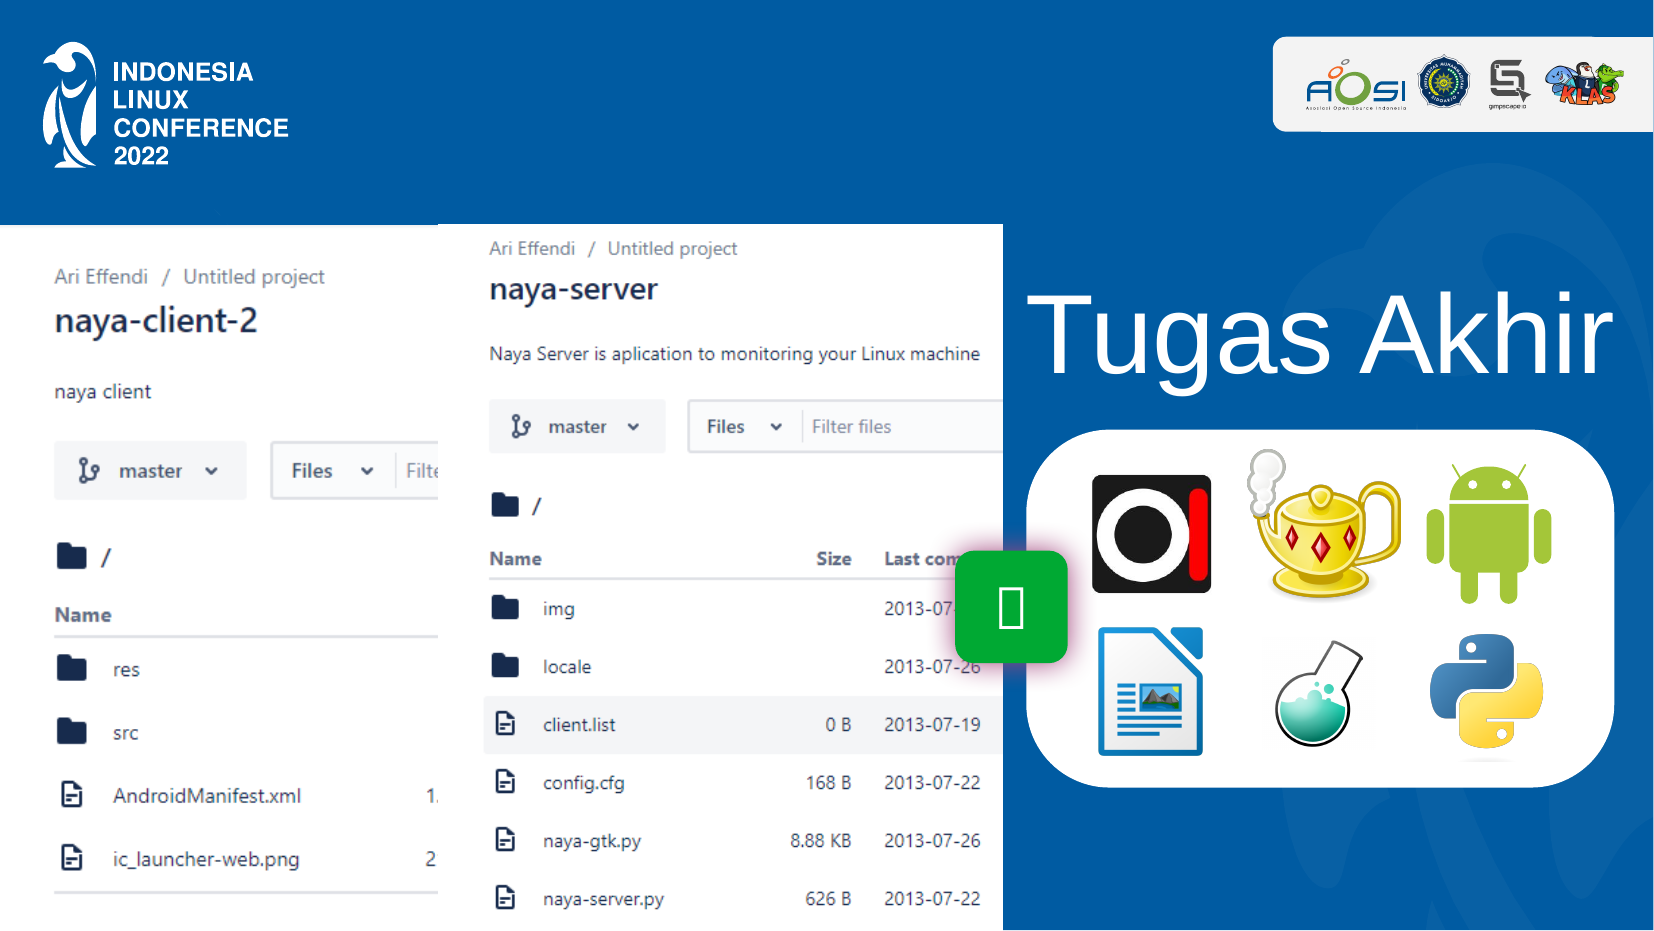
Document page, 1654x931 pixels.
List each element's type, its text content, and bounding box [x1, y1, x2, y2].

picture [1006, 449, 1401, 788]
picture [1430, 634, 1547, 762]
picture [1545, 62, 1624, 105]
title Tugas Akhir [1025, 146, 1654, 409]
picture [0, 224, 1003, 931]
picture [1417, 54, 1471, 108]
text_box  [955, 550, 1068, 664]
text_box [1026, 429, 1615, 788]
picture [1426, 463, 1552, 604]
